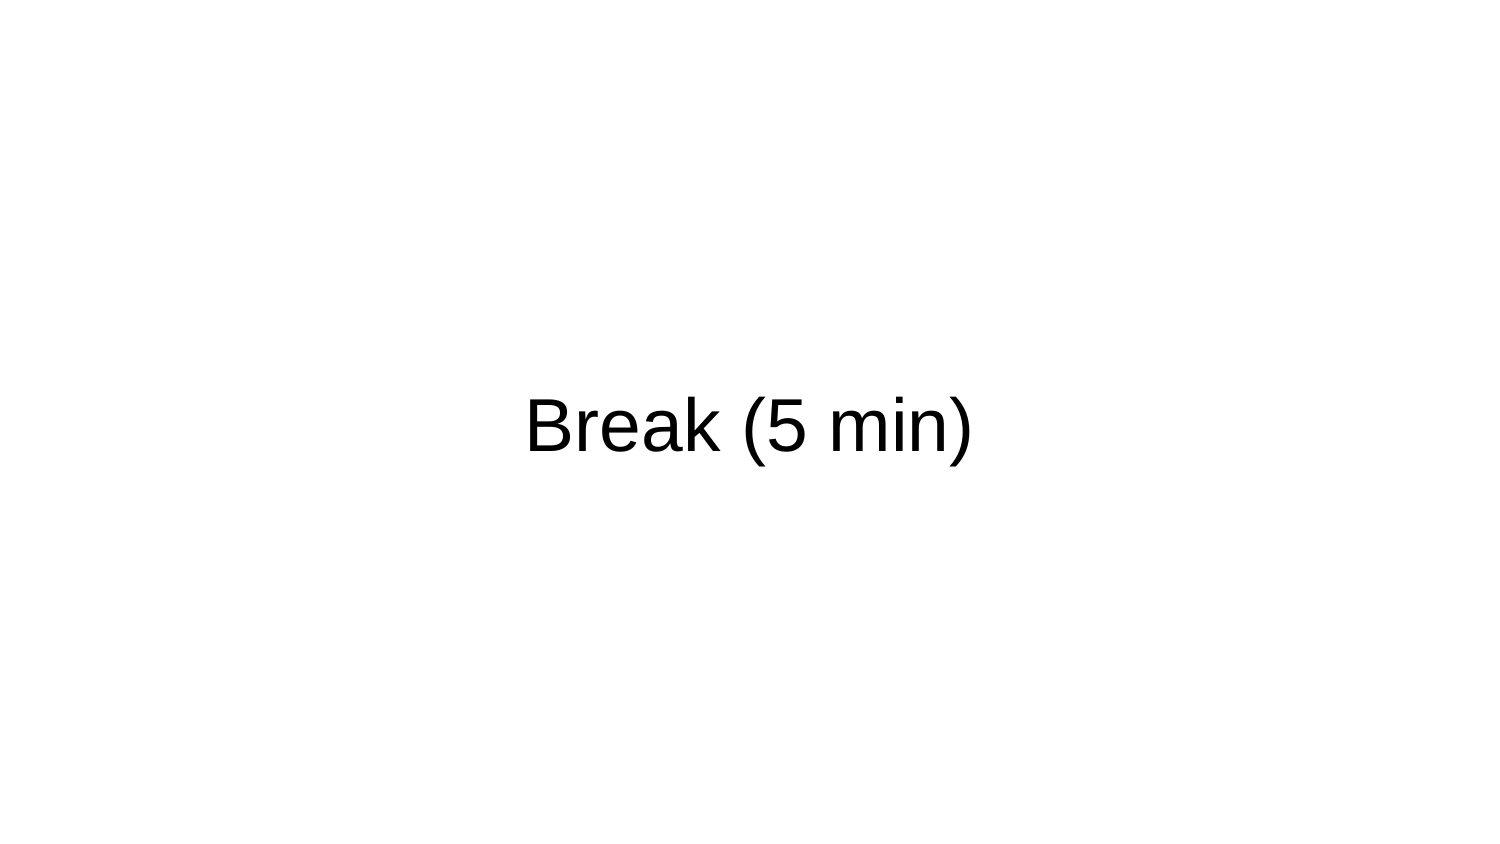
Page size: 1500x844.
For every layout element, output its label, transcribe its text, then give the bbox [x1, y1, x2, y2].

title Break (5 min) [51, 352, 1449, 491]
